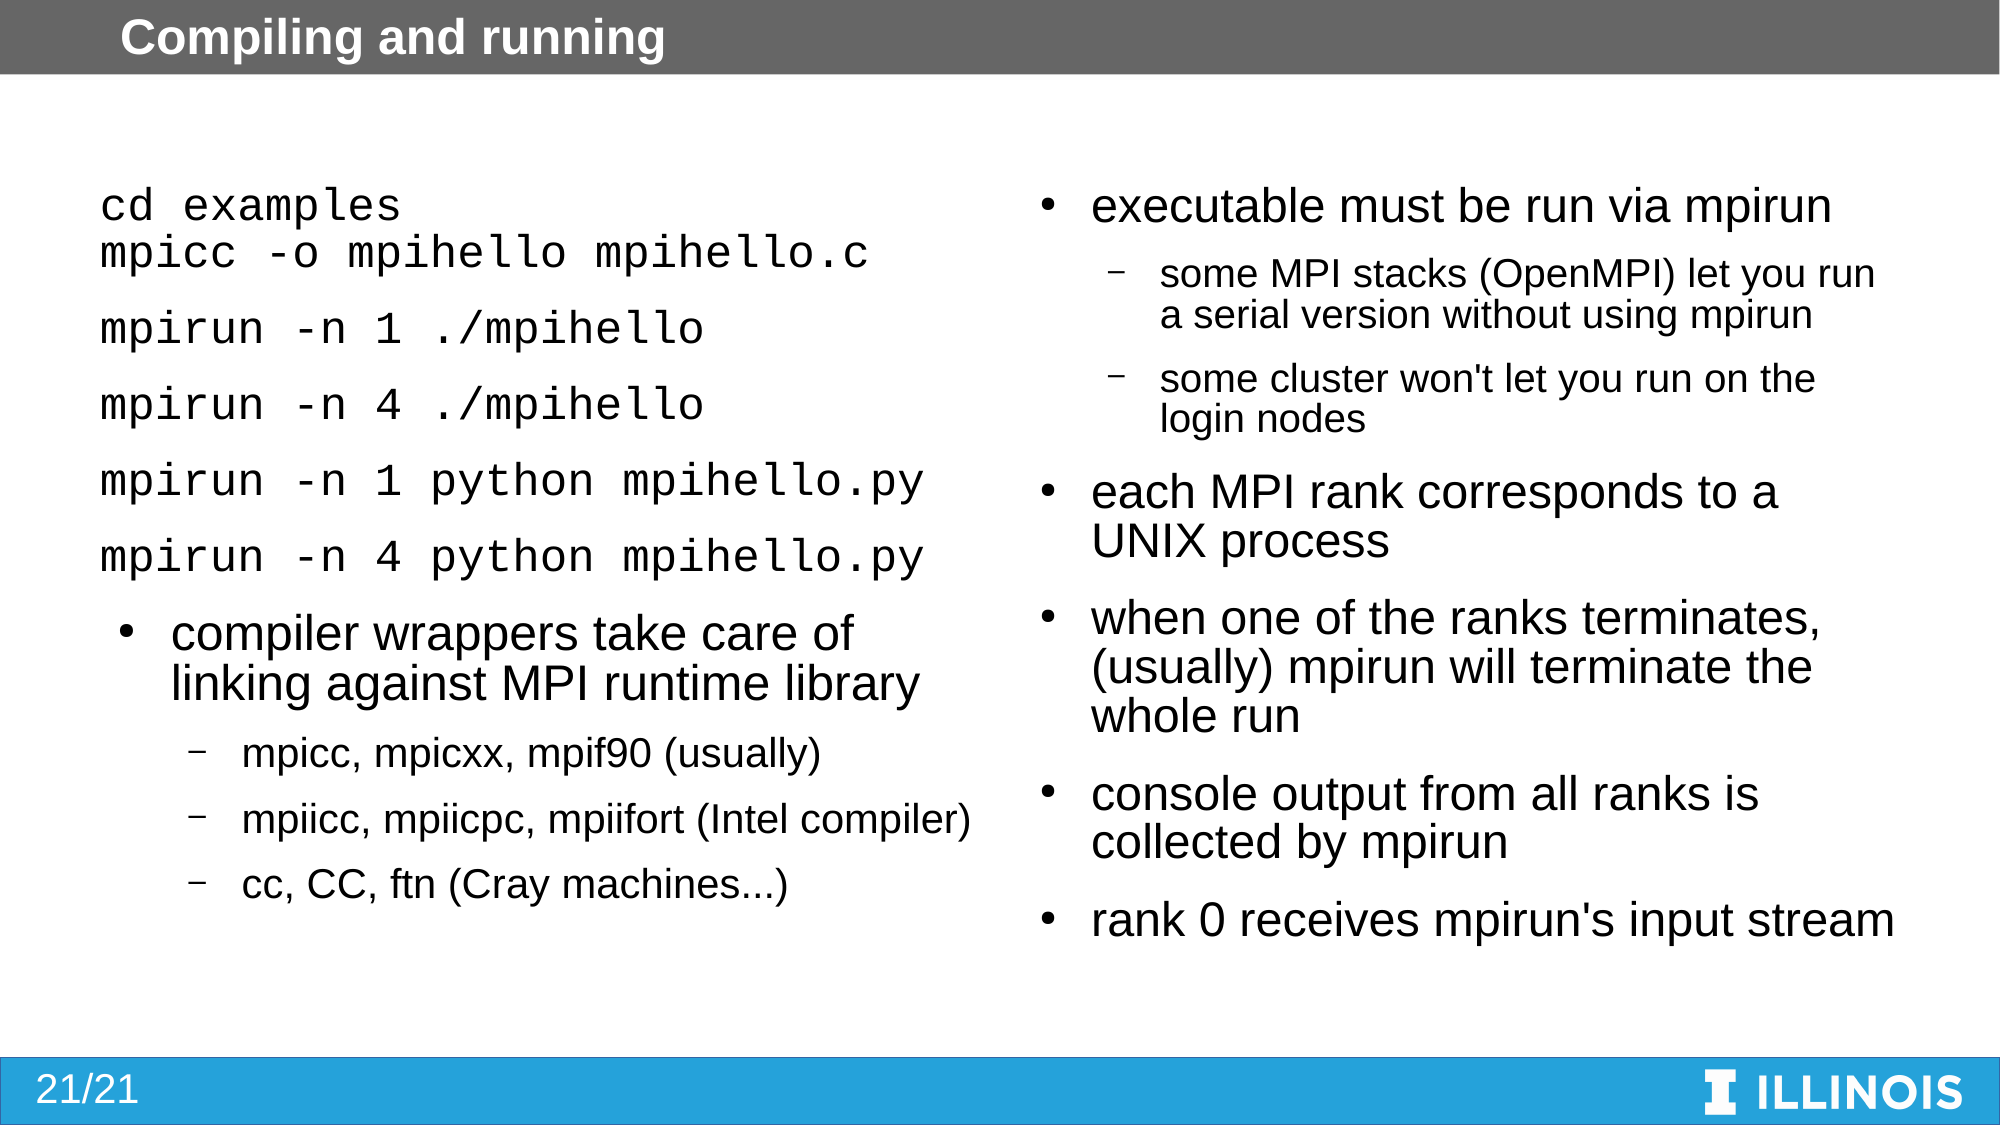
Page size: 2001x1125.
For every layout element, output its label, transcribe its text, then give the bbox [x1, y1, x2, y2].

picture [1705, 1069, 1962, 1115]
list executable must be run via mpirun some MPI stacks (OpenMPI) let you run a serial version without using mpirun some cluster won't let you run on the login nodes each MPI rank corresponds to a UNIX process when one of the ranks terminates, (usually) mpirun will terminate the whole run console output from all ranks is collected by mpirun rank 0 receives mpirun's input stream [1022, 183, 1901, 1022]
title Compiling and running [0, 0, 2000, 75]
list cd examples mpicc -o mpihello mpihello.c mpirun -n 1 ./mpihello mpirun -n 4 ./mpihello mpirun -n 1 python mpihello.py mpirun -n 4 python mpihello.py compiler wrappers take care of linking against MPI runtime library mpicc, mpicxx, mpif90 (usually) mpiicc, mpiicpc, mpiifort (Intel compiler) cc, CC, ftn (Cray machines...) [99, 183, 979, 1022]
